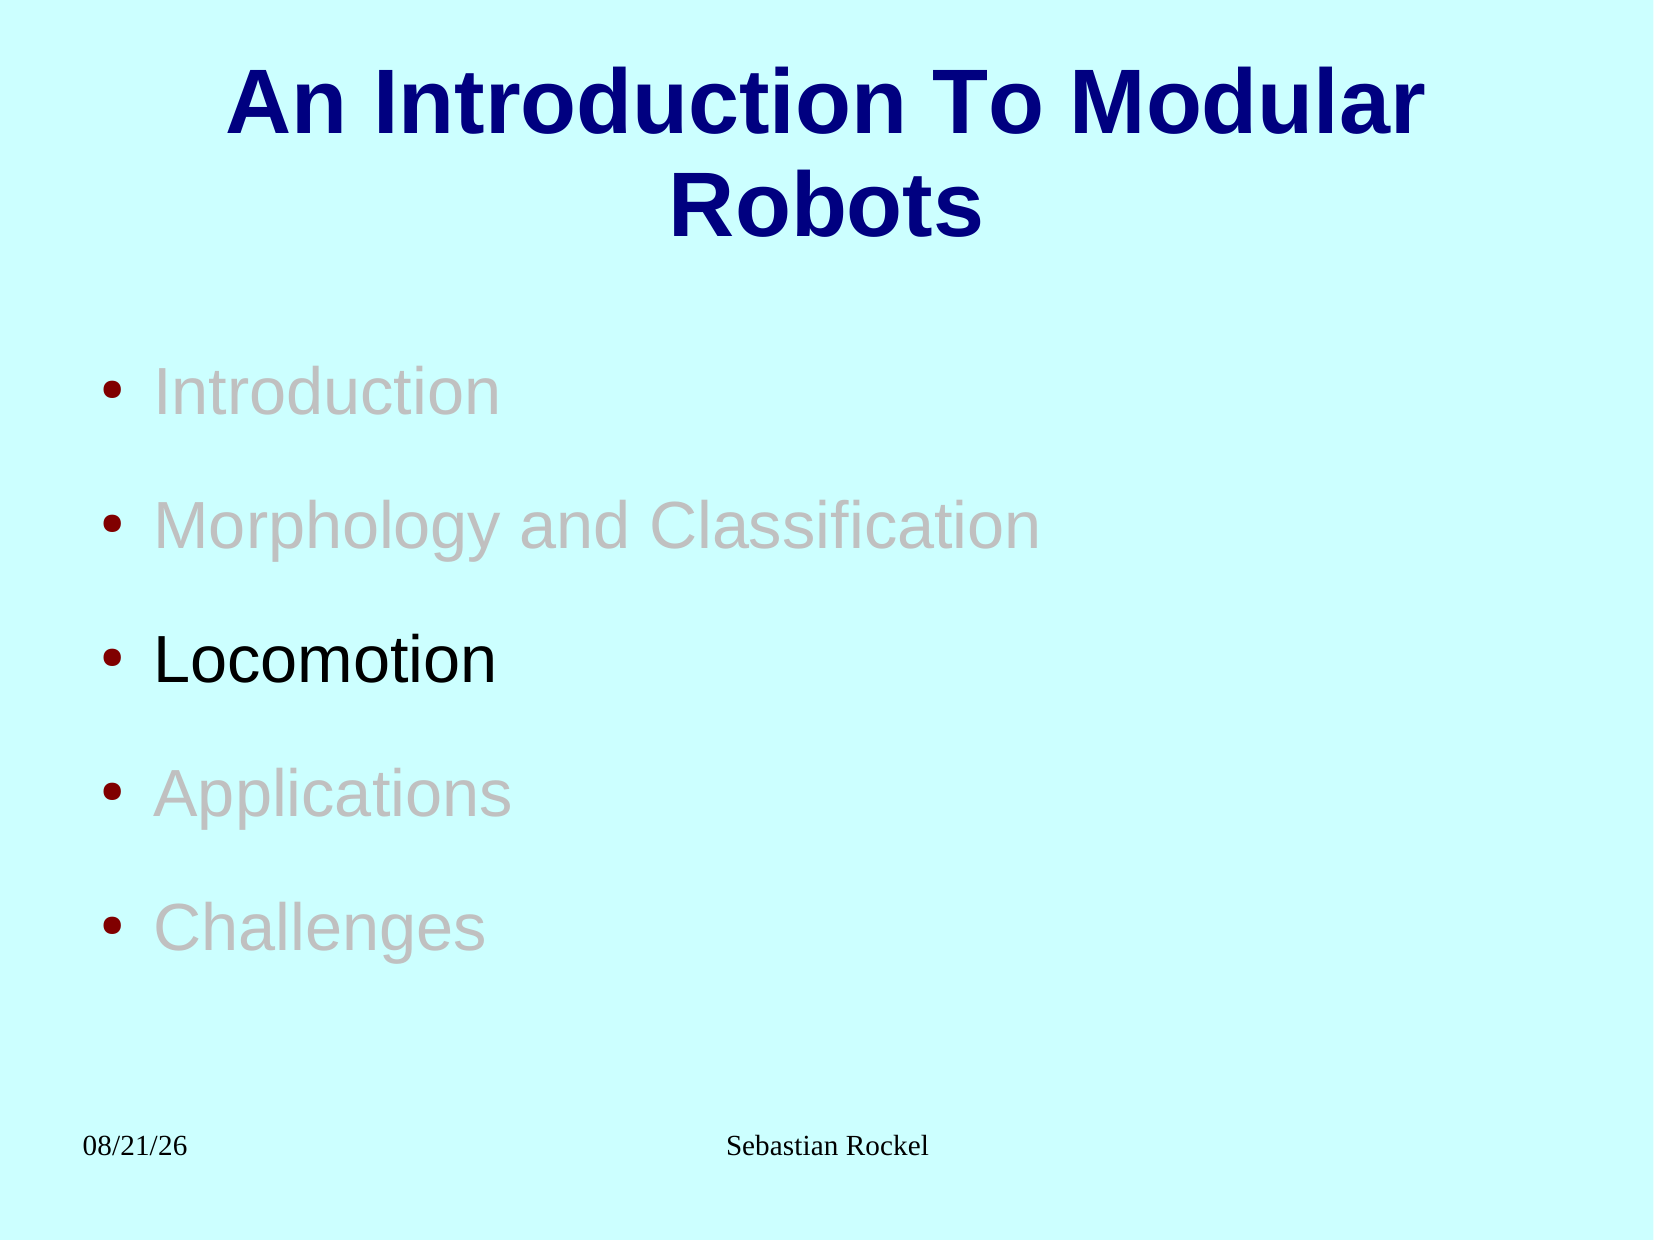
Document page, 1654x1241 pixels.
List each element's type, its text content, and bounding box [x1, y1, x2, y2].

list Introduction Morphology and Classification Locomotion Applications Challenges [82, 354, 1571, 1094]
title An Introduction To Modular Robots [82, 49, 1571, 257]
